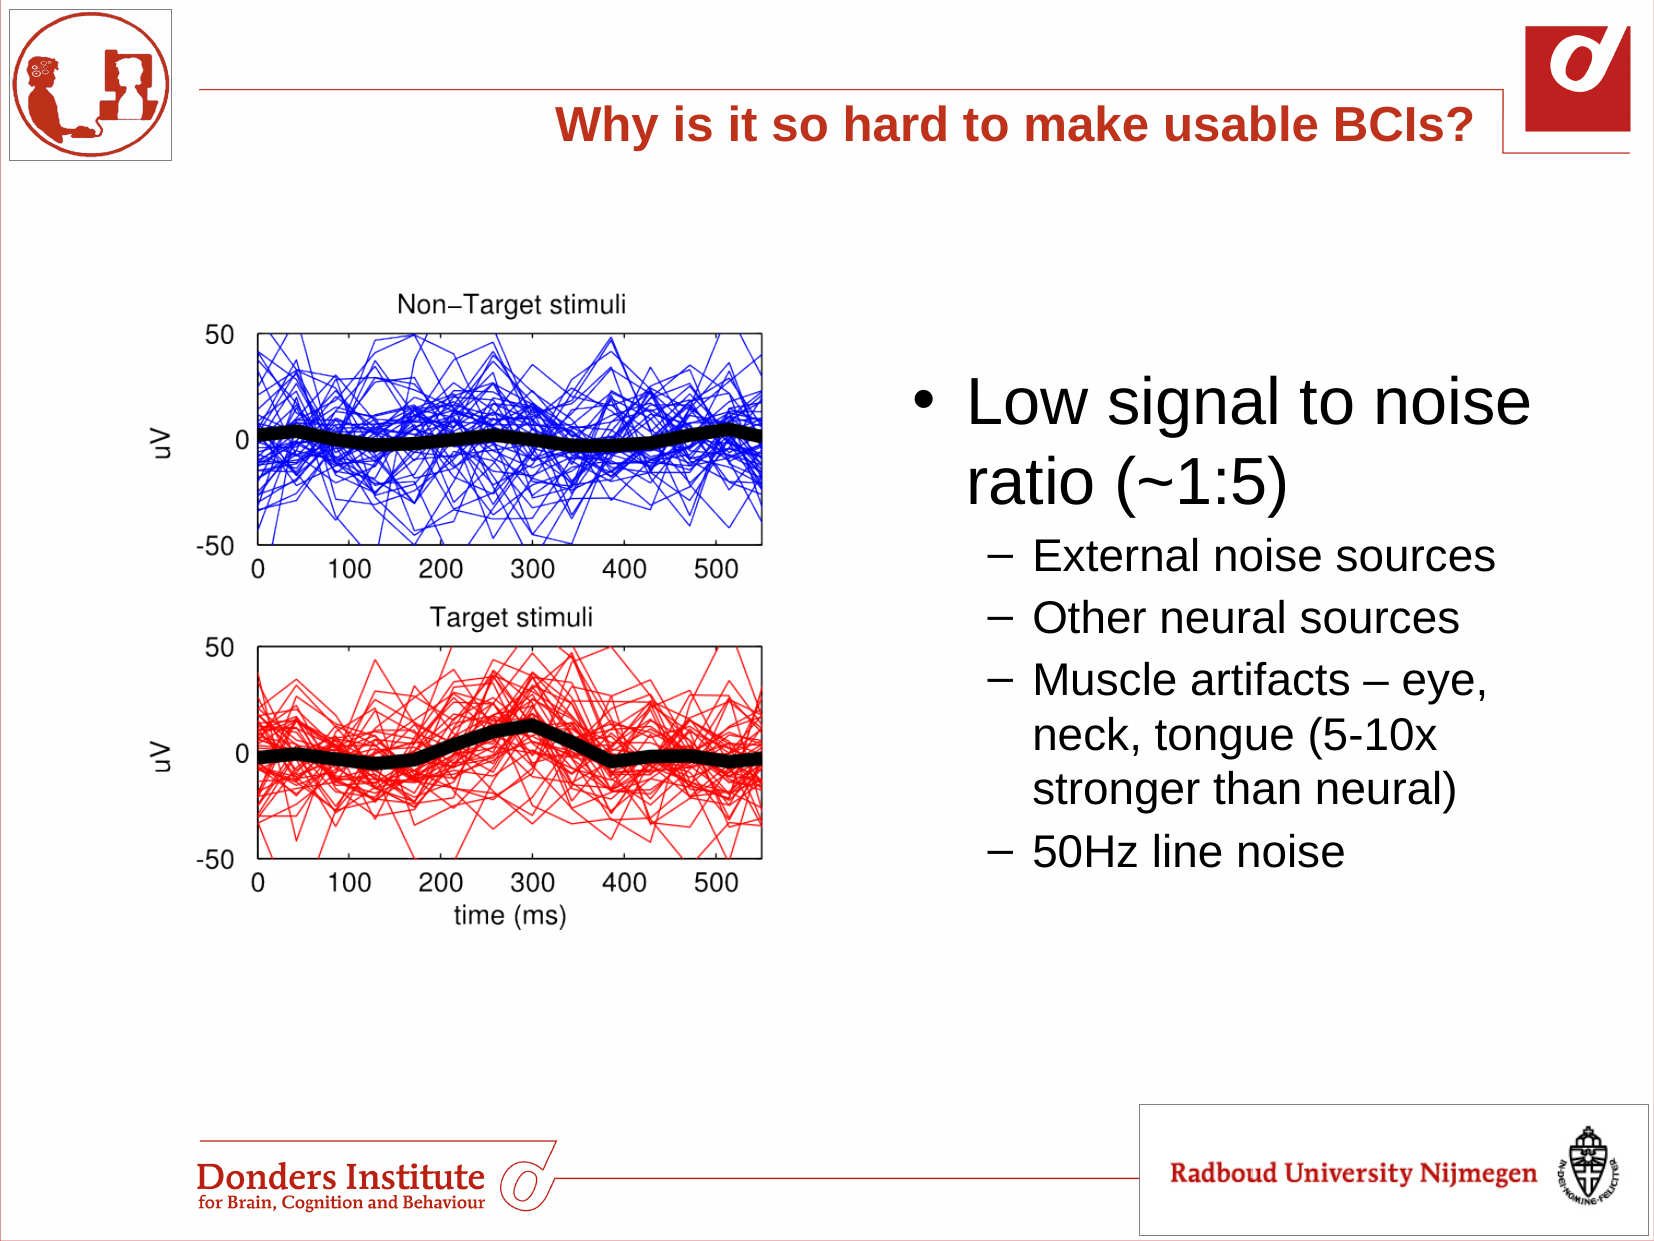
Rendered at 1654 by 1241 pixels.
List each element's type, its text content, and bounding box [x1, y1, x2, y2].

picture [0, 0, 1654, 1241]
title Why is it so hard to make usable BCIs? [555, 90, 1607, 168]
list Low signal to noise ratio (~1:5) External noise sources Other neural sources Muscle artifacts – eye, neck, tongue (5-10x stronger than neural) 50Hz line noise [912, 357, 1594, 1177]
